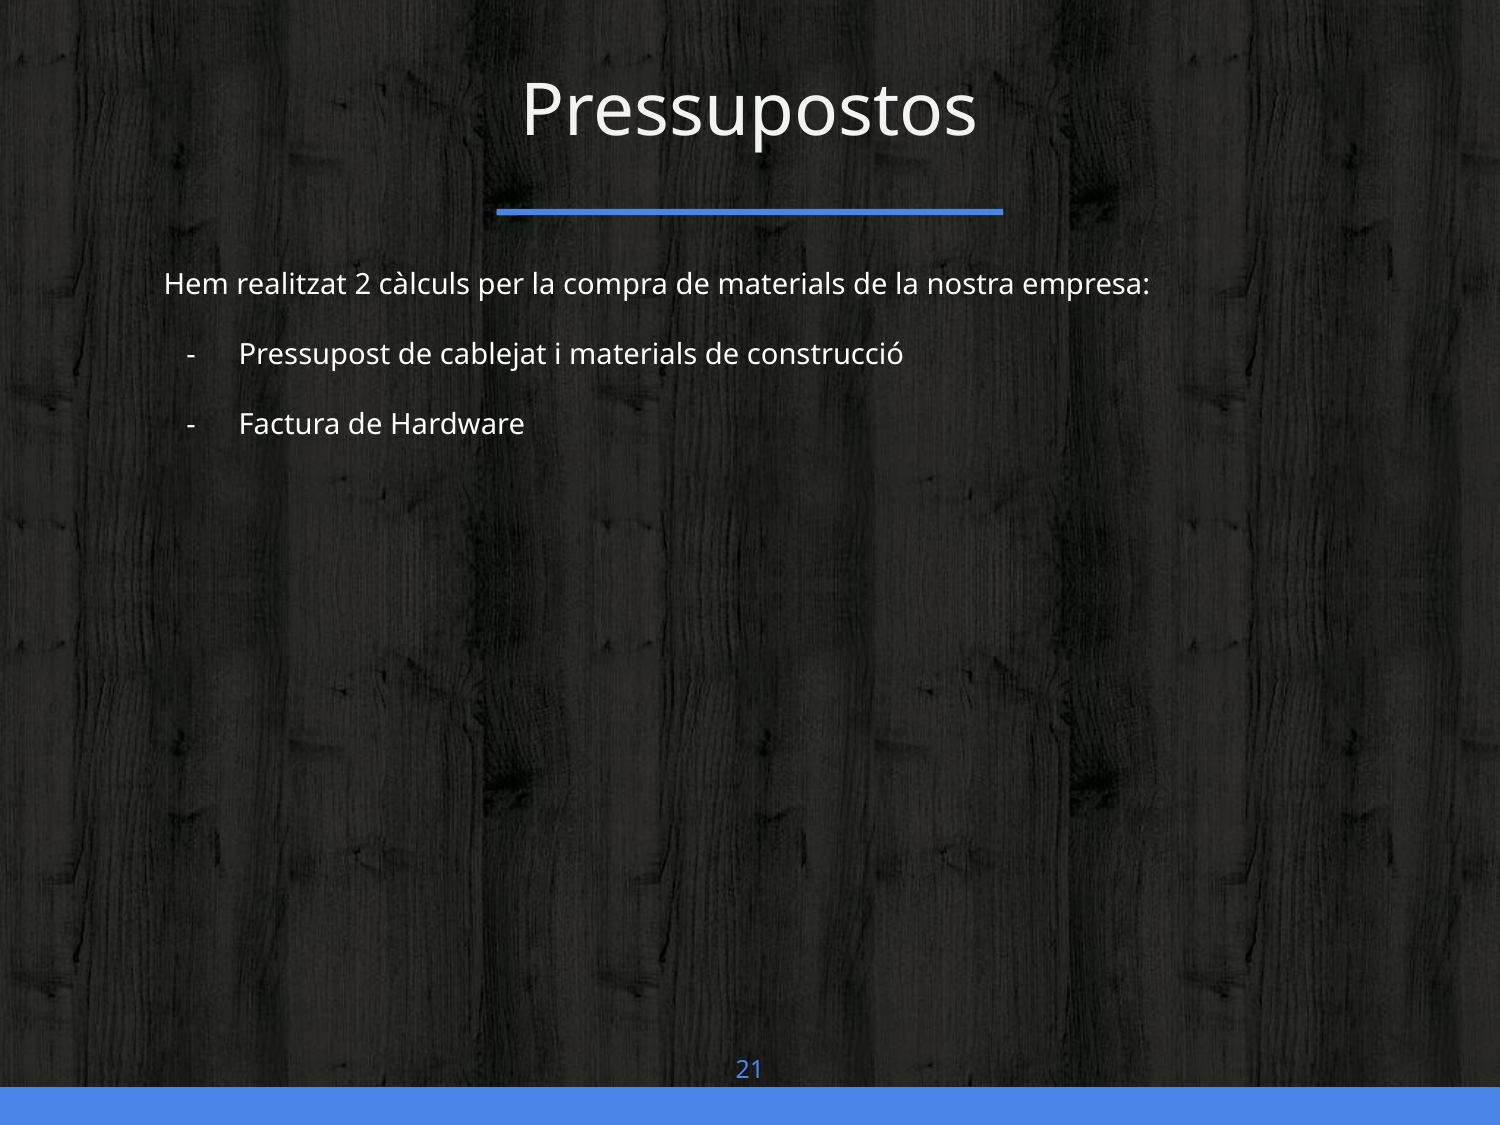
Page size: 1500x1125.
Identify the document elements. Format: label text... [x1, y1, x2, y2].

slide_number 21 [705, 1038, 795, 1087]
picture [0, 0, 1500, 1087]
title Pressupostos [75, 0, 1425, 213]
text_box [0, 1087, 1500, 1125]
text_box Hem realitzat 2 càlculs per la compra de materials de la nostra empresa: Pressupost de cablejat i materials de construcció Factura de Hardware [148, 250, 1356, 832]
